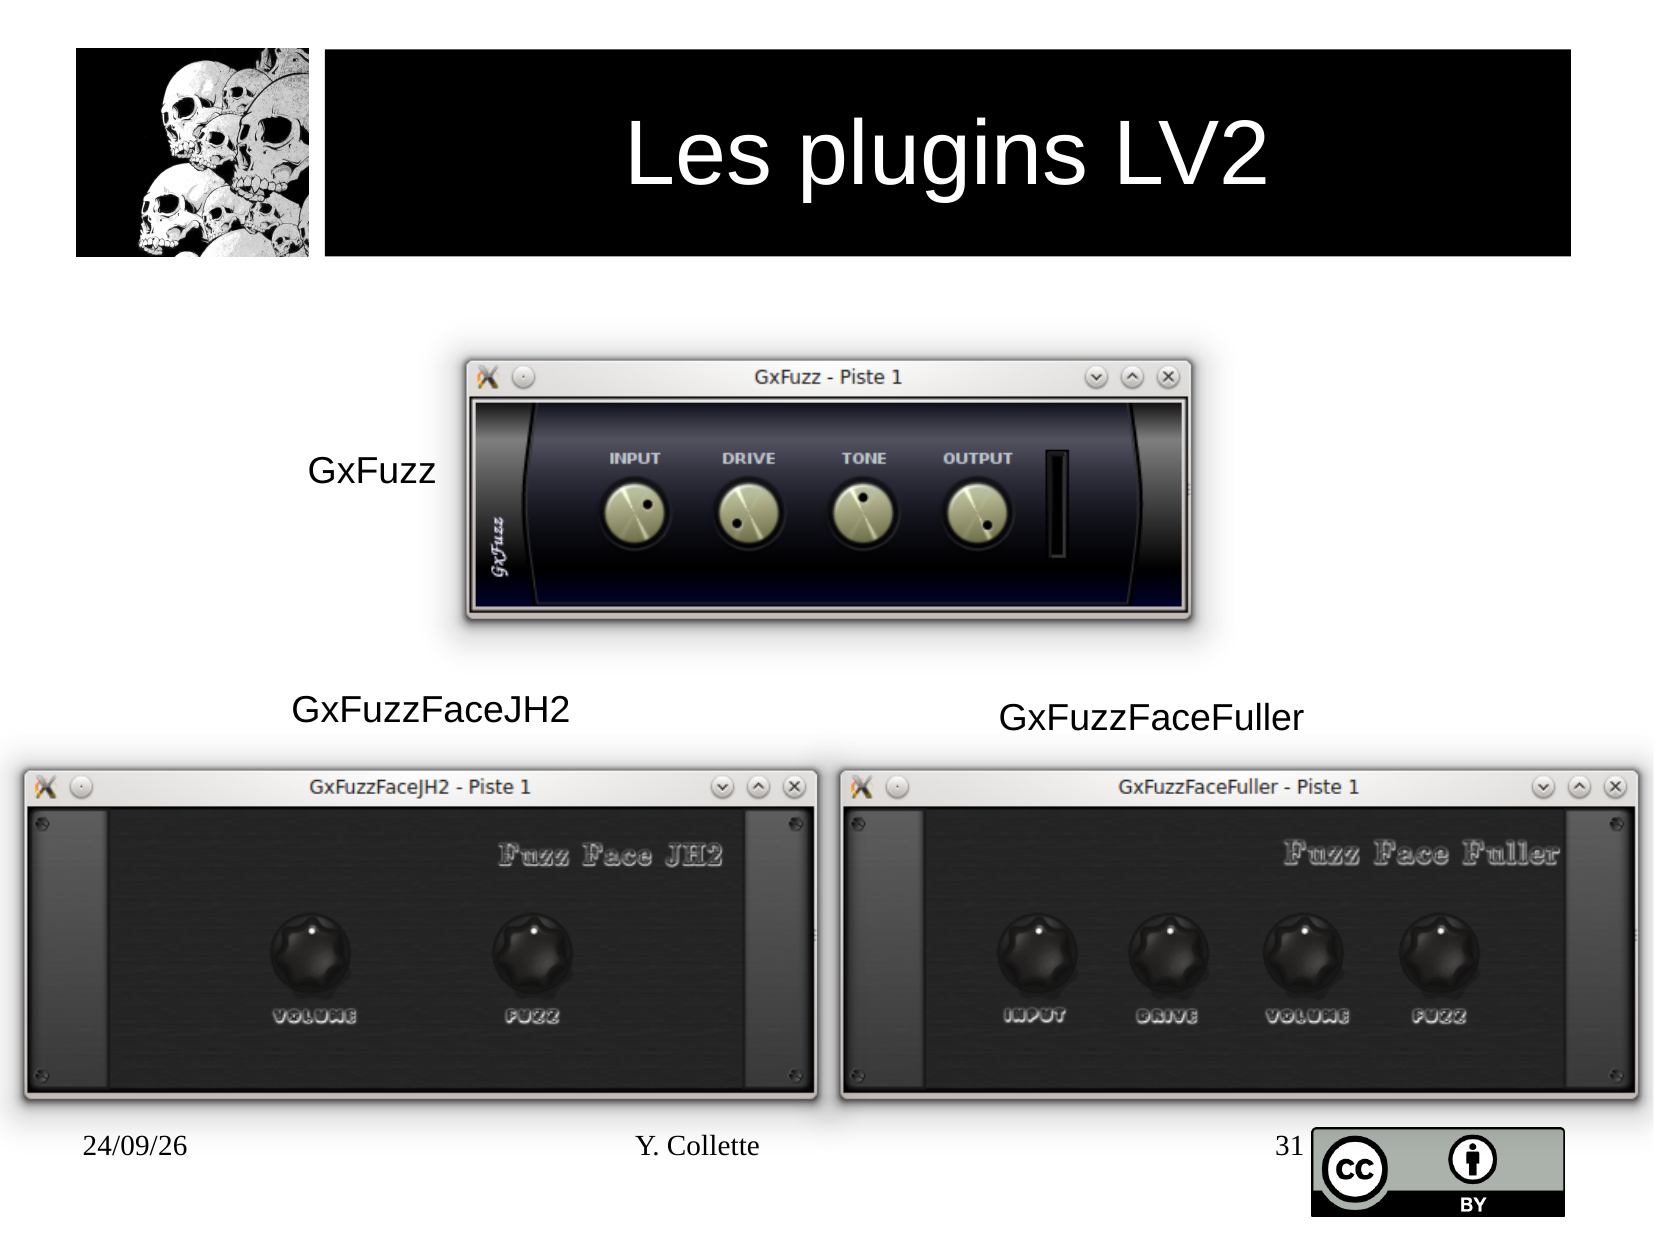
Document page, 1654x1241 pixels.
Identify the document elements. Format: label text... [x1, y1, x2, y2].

title Les plugins LV2 [324, 49, 1571, 257]
picture [0, 708, 1654, 1217]
text_box GxFuzzFaceJH2 [276, 681, 618, 745]
picture [76, 48, 309, 257]
text_box GxFuzzFaceFuller [983, 689, 1325, 753]
text_box GxFuzz [293, 442, 404, 509]
picture [404, 298, 1254, 682]
